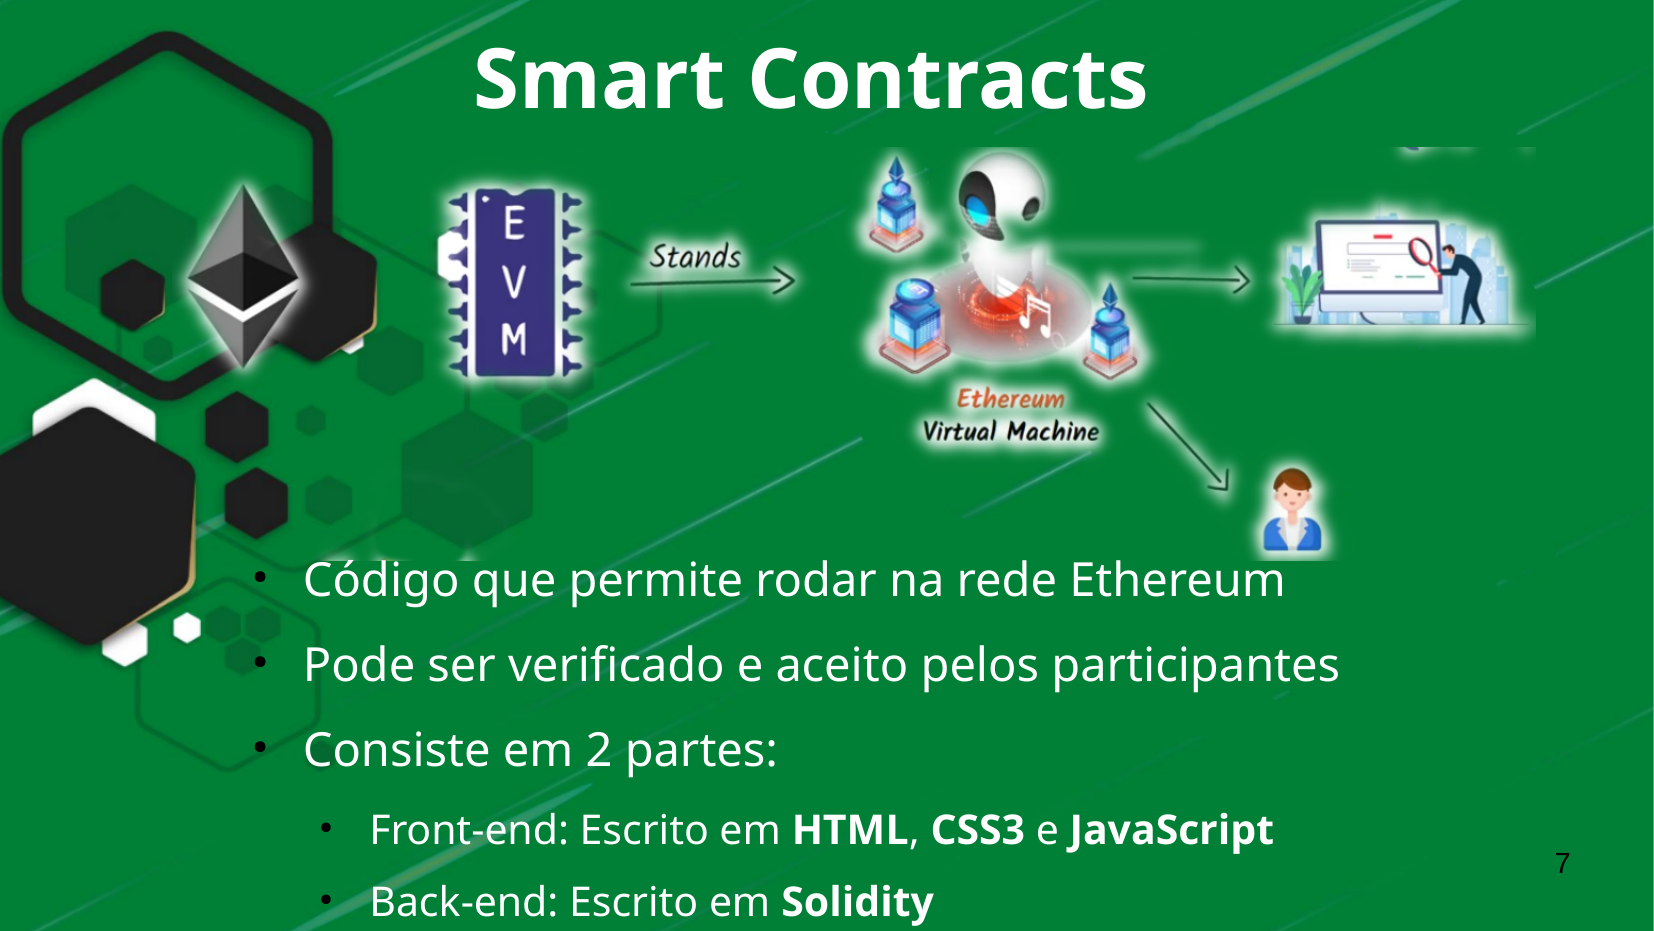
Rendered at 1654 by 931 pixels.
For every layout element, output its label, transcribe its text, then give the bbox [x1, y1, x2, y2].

title Smart Contracts [147, 0, 1477, 154]
picture [0, 0, 1654, 931]
list Código que permite rodar na rede Ethereum Pode ser verificado e aceito pelos participantes Consiste em 2 partes: Front-end: Escrito em HTML, CSS3 e JavaScript Back-end: Escrito em Solidity [236, 546, 1595, 931]
